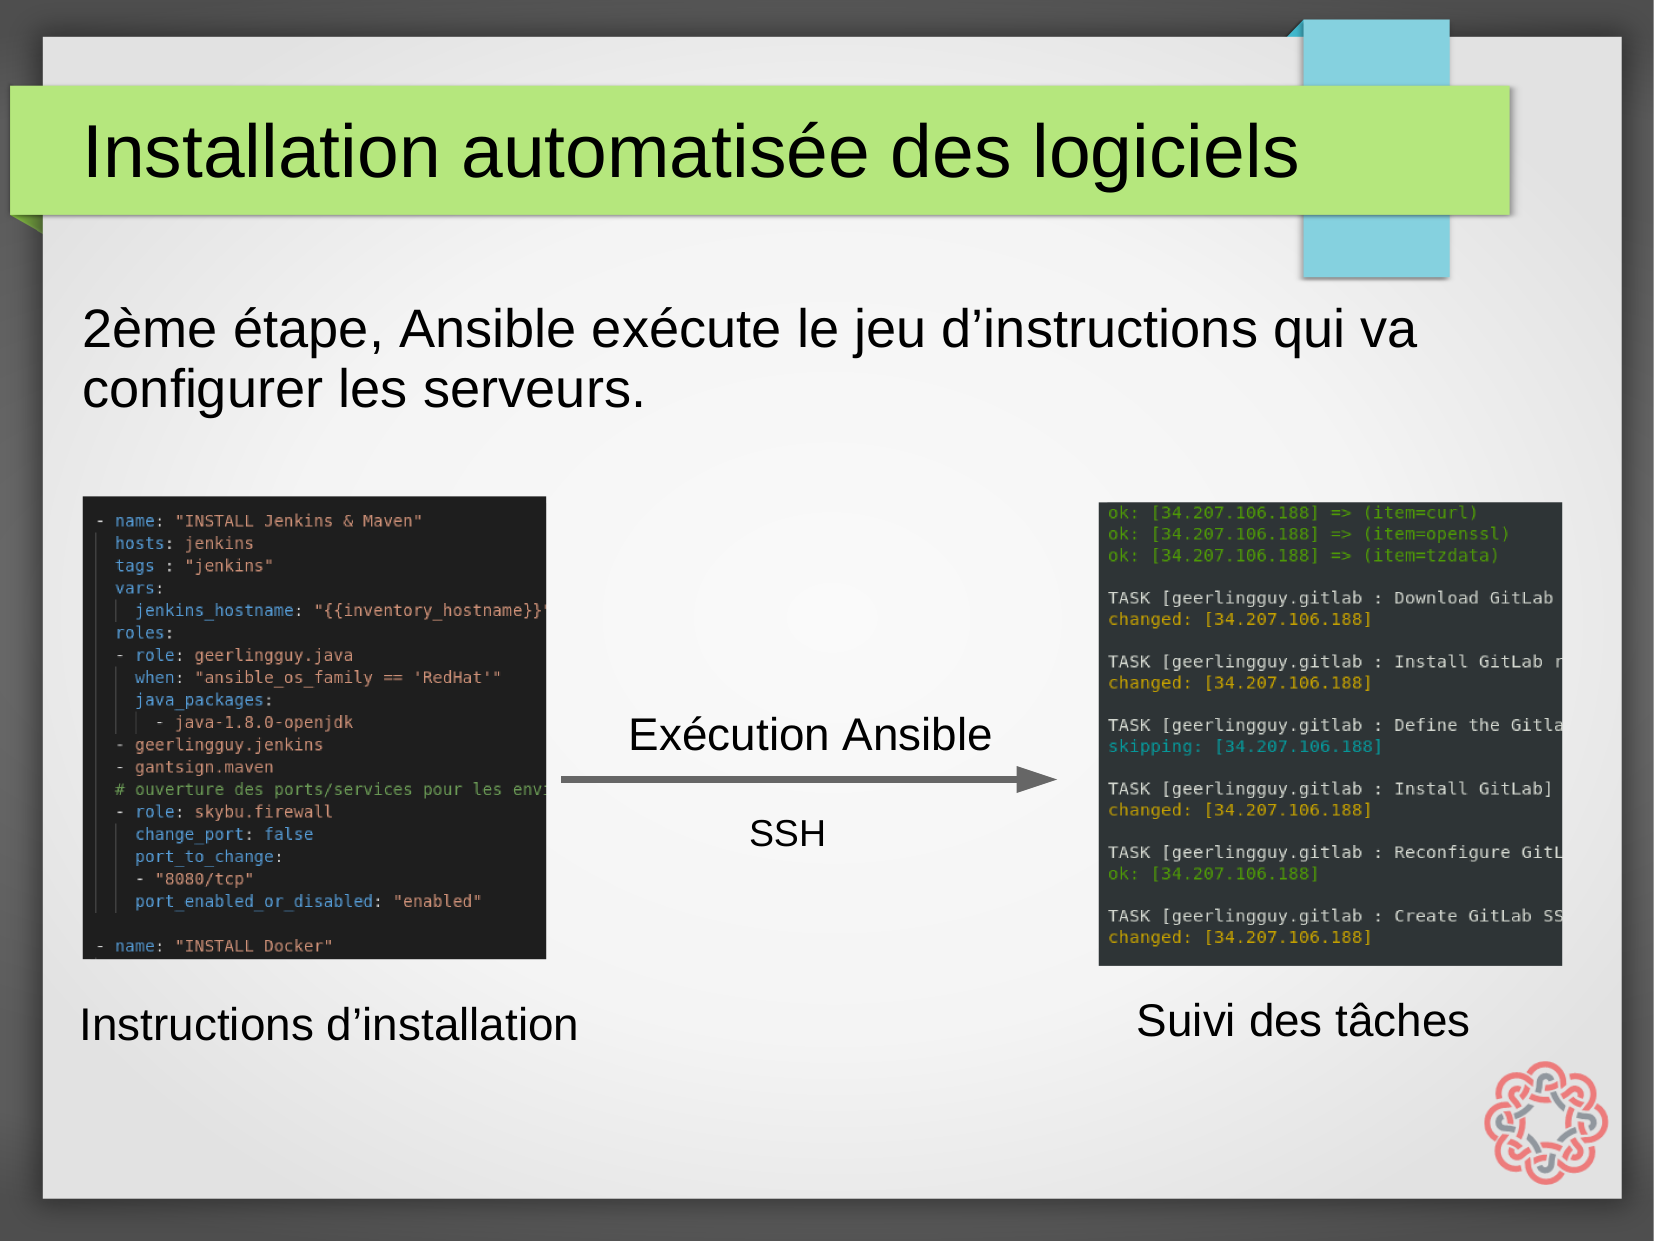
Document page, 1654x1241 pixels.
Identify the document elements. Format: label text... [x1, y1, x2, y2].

picture [0, 0, 1654, 1241]
title Installation automatisée des logiciels [82, 68, 1347, 237]
text_box Exécution Ansible [945, 701, 1009, 772]
text_box SSH [734, 805, 842, 866]
text_box Suivi des tâches [1122, 988, 1510, 1063]
text_box Instructions d’installation [64, 992, 595, 1062]
list 2ème étape, Ansible exécute le jeu d’instructions qui va configurer les serveurs. [82, 295, 1569, 1013]
